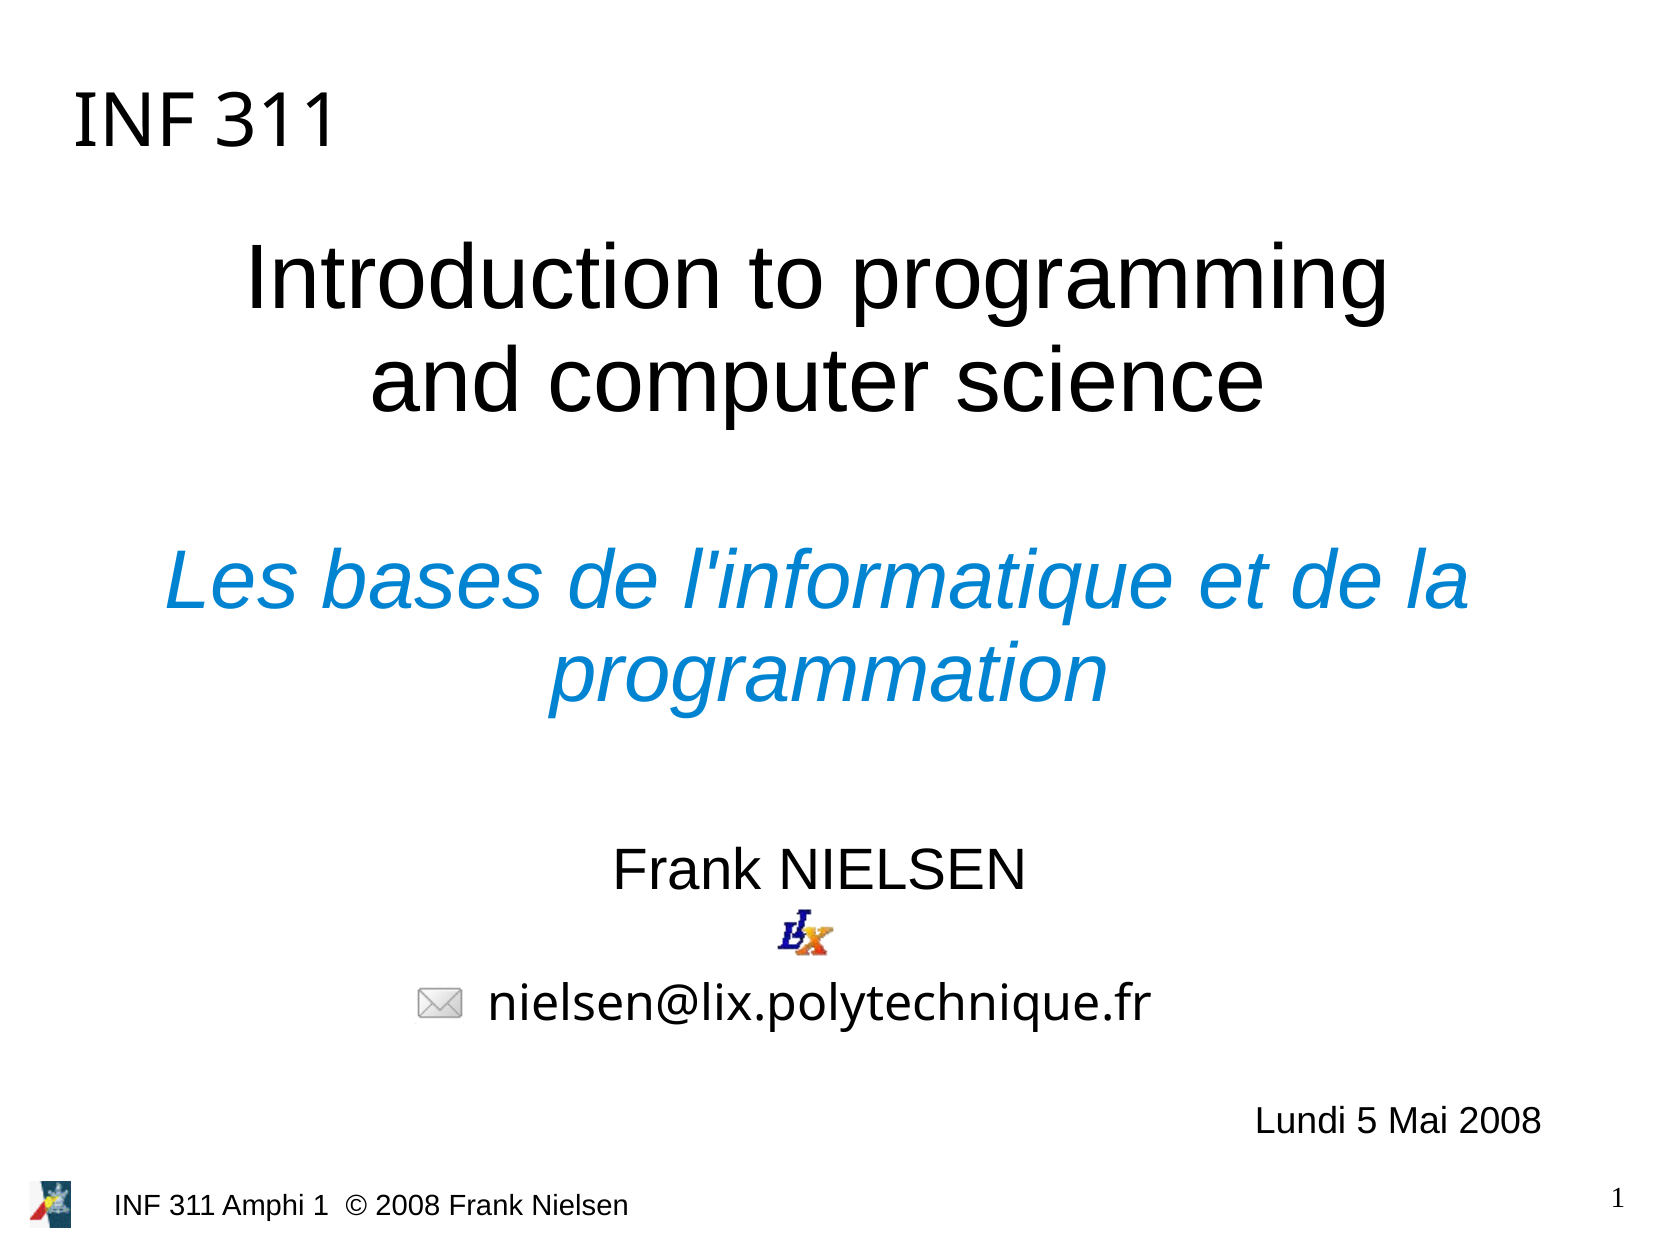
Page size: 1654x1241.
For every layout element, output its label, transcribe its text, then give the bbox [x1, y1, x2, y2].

text_box INF 311 [59, 59, 291, 166]
text_box Lundi 5 Mai 2008 [1240, 1092, 1557, 1150]
picture [407, 974, 472, 1034]
text_box Introduction to programming and computer science Les bases de l'informatique et de la programmation [149, 218, 1488, 717]
picture [29, 1181, 71, 1228]
picture [767, 894, 851, 981]
text_box Frank NIELSEN nielsen@lix.polytechnique.fr [472, 829, 1153, 1027]
